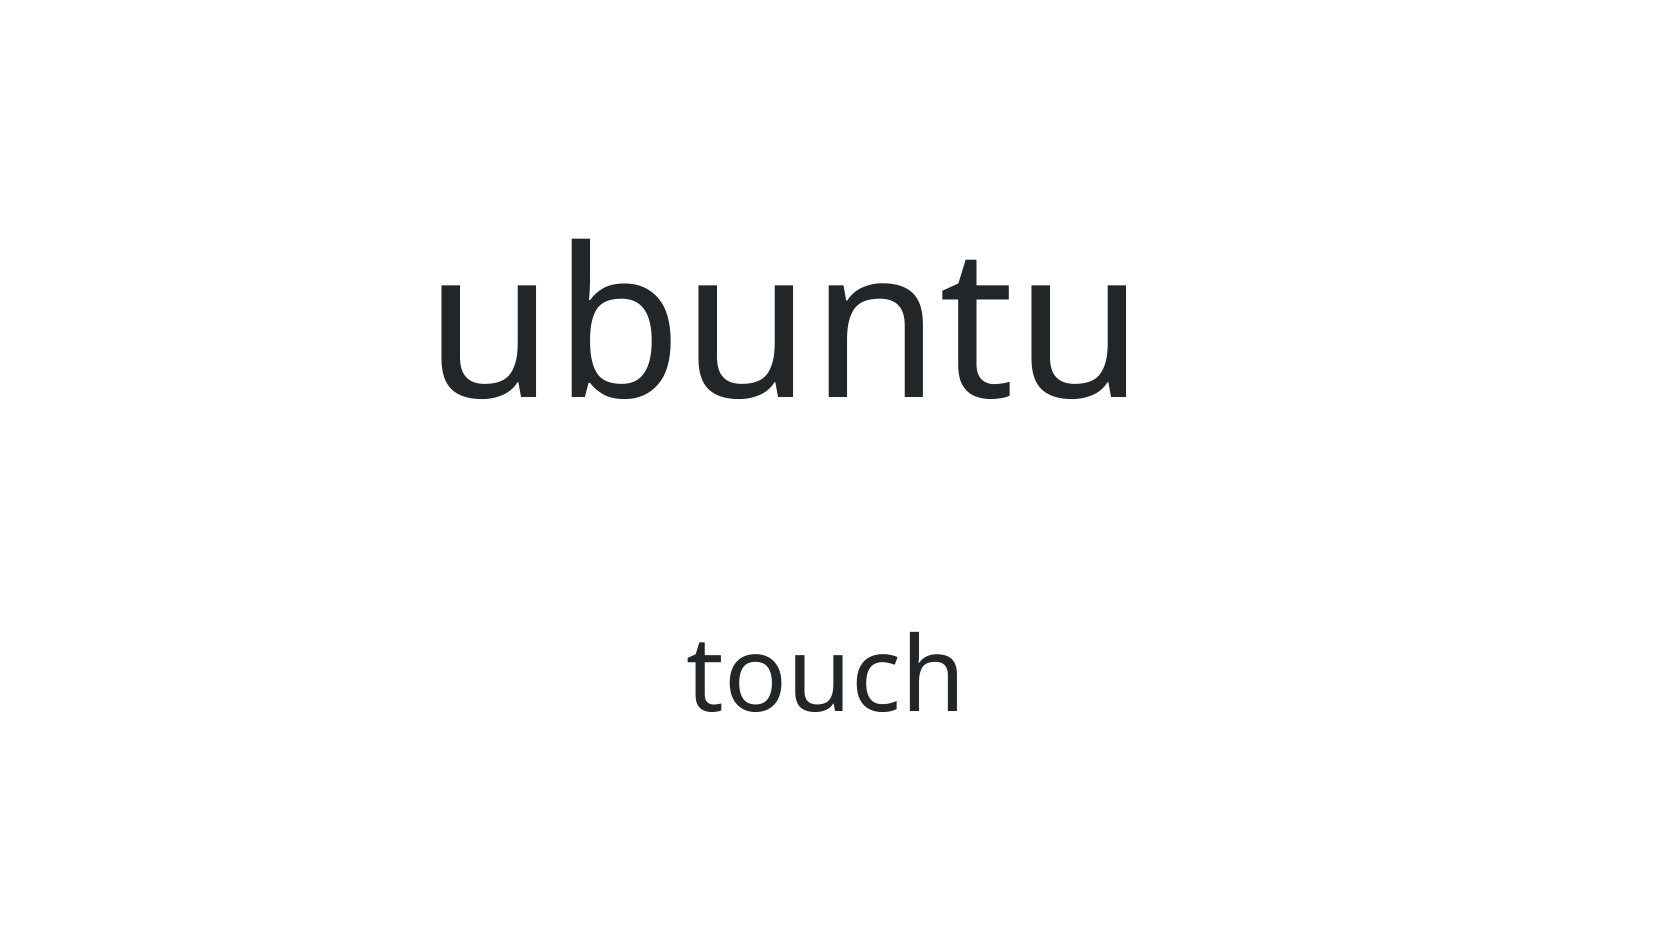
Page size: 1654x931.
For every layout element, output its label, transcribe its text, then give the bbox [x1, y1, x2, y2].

title ubuntu touch [333, 66, 1320, 851]
